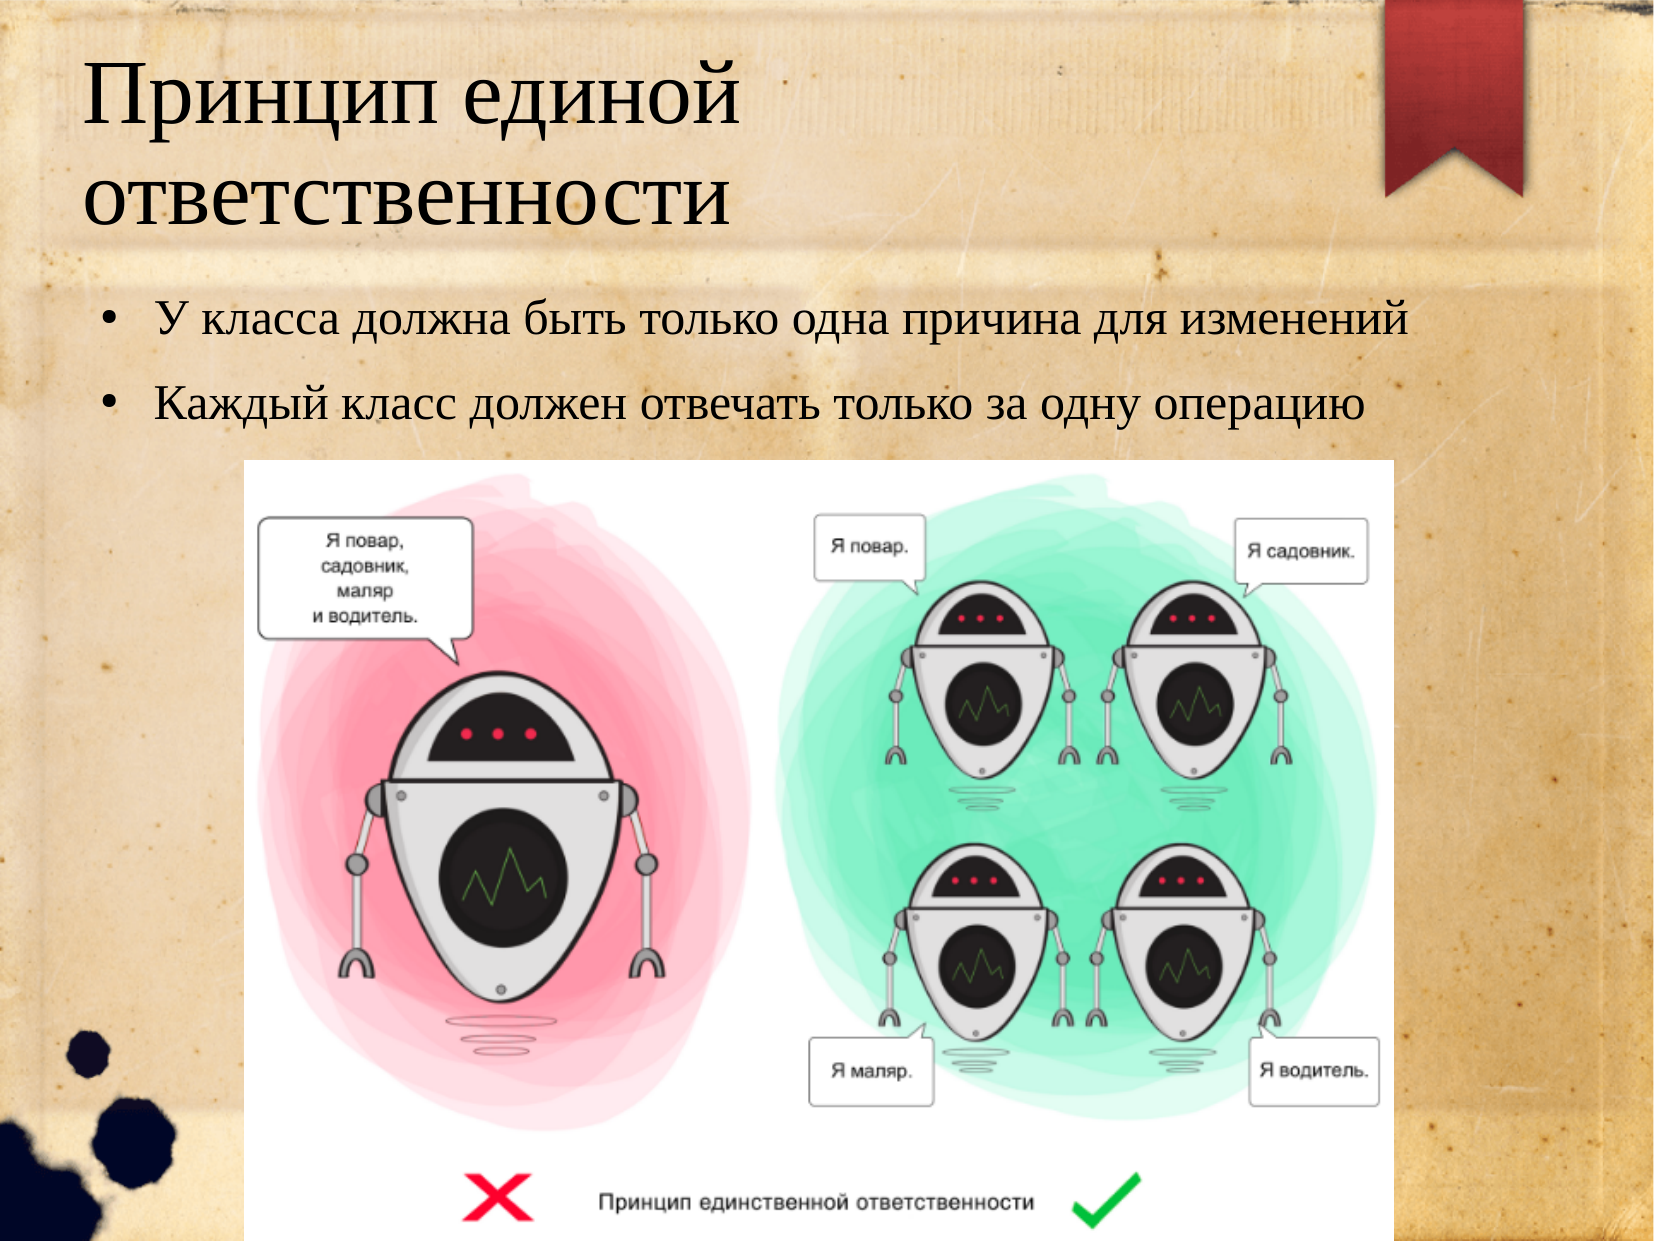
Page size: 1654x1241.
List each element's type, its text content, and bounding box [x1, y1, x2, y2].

title Принцип единой ответственности [82, 40, 1347, 245]
picture [0, 0, 1654, 1241]
list У класса должна быть только одна причина для изменений Каждый класс должен отвечать только за одну операцию [82, 290, 1538, 1010]
